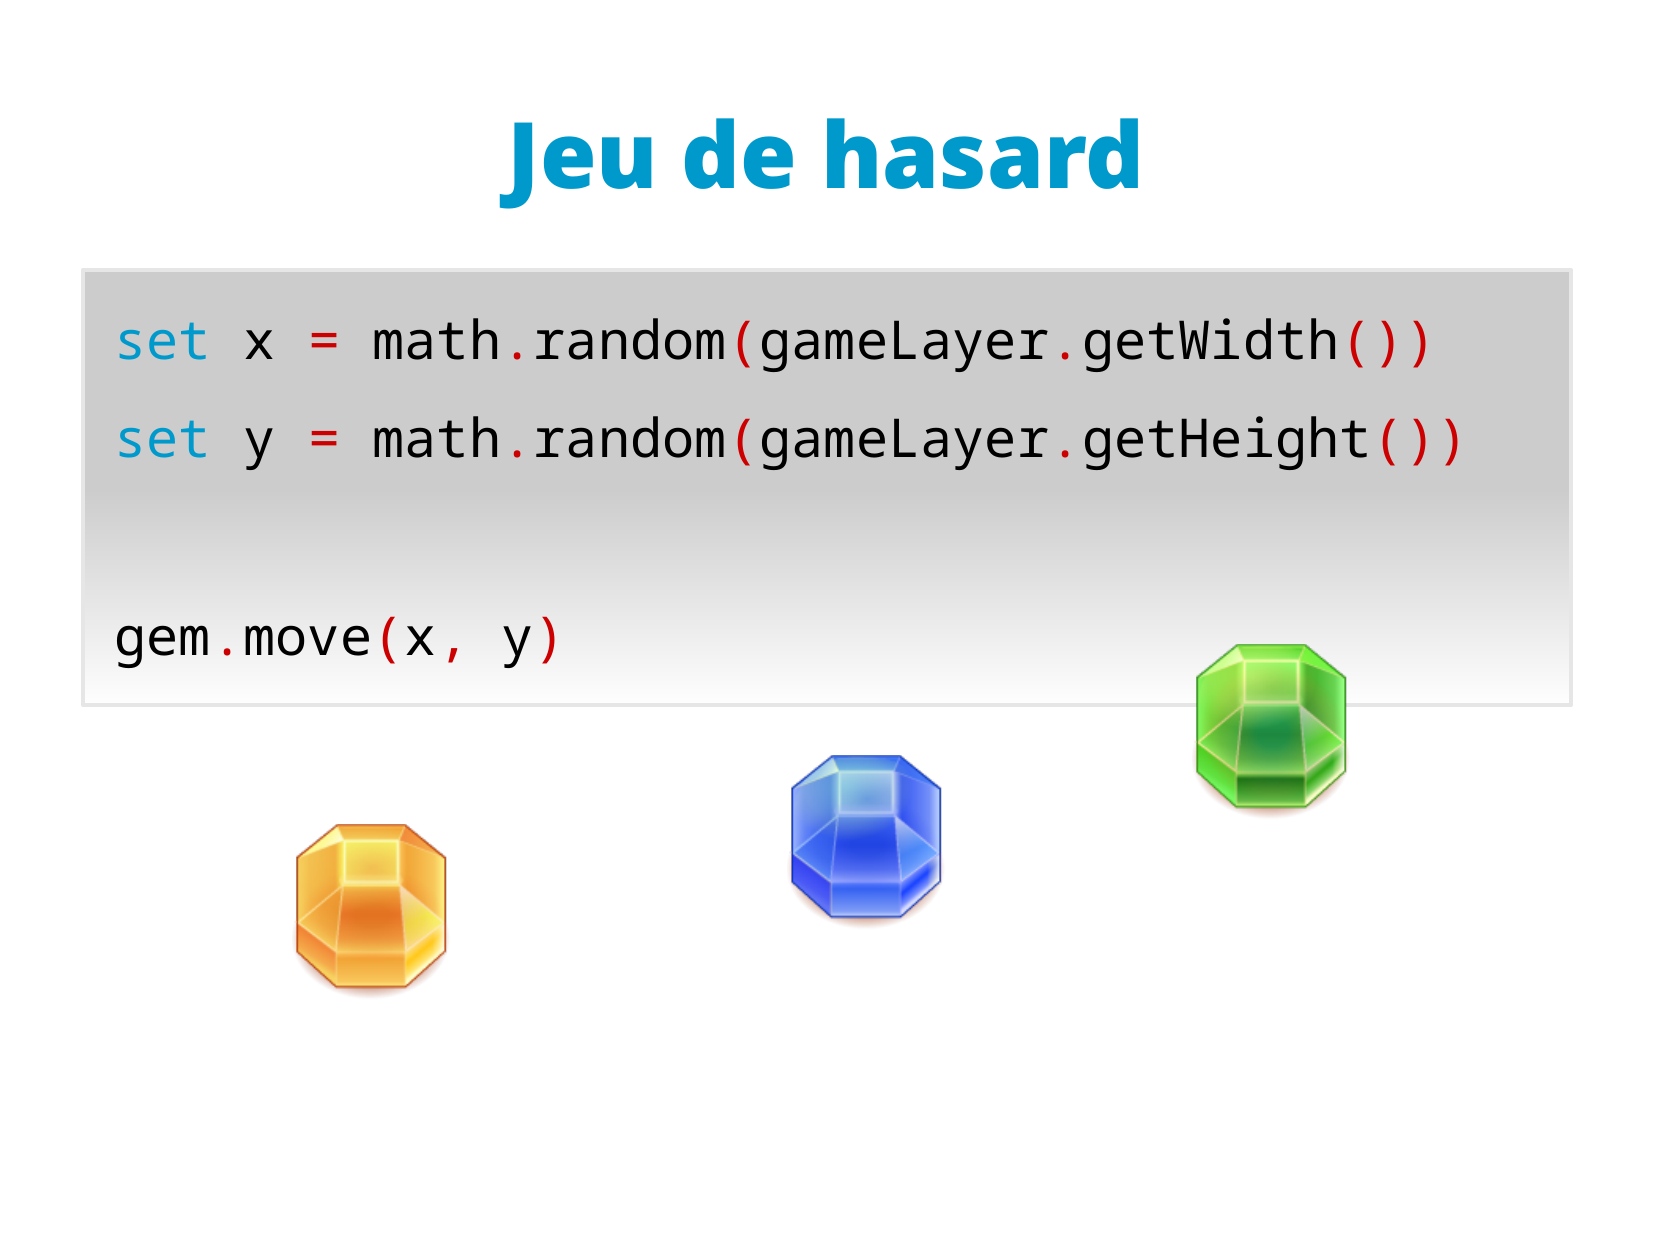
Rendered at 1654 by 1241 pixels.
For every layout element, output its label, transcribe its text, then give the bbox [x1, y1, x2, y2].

title Jeu de hasard [82, 49, 1571, 257]
picture [292, 824, 451, 1000]
picture [787, 755, 946, 931]
picture [1192, 644, 1351, 820]
list set x = math.random(gameLayer.getWidth()) set y = math.random(gameLayer.getHeight()) gem.move(x, y) [82, 270, 1571, 706]
